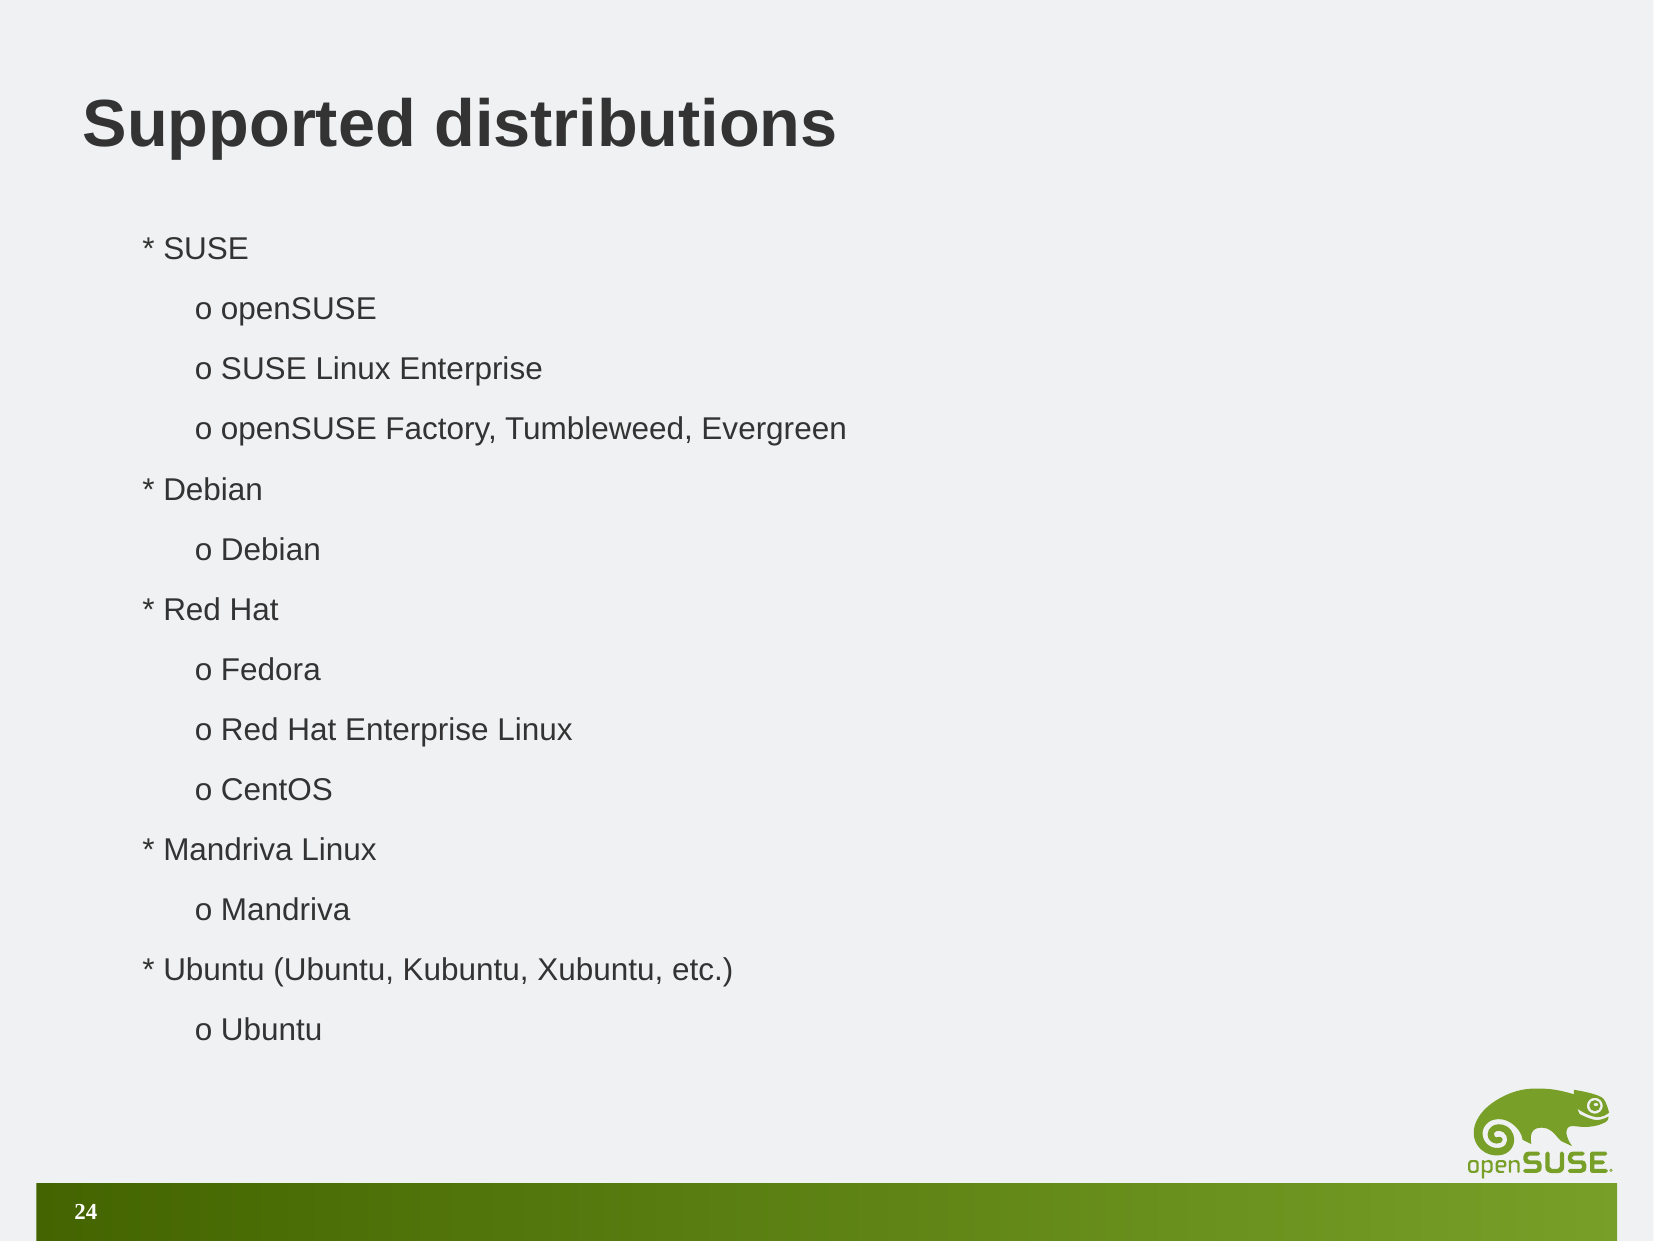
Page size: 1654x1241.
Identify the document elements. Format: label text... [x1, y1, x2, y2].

picture [0, 0, 1654, 1241]
title Supported distributions [82, 49, 1571, 198]
list * SUSE o openSUSE o SUSE Linux Enterprise o openSUSE Factory, Tumbleweed, Evergreen * Debian o Debian * Red Hat o Fedora o Red Hat Enterprise Linux o CentOS * Mandriva Linux o Mandriva * Ubuntu (Ubuntu, Kubuntu, Xubuntu, etc.) o Ubuntu [82, 231, 1571, 1050]
